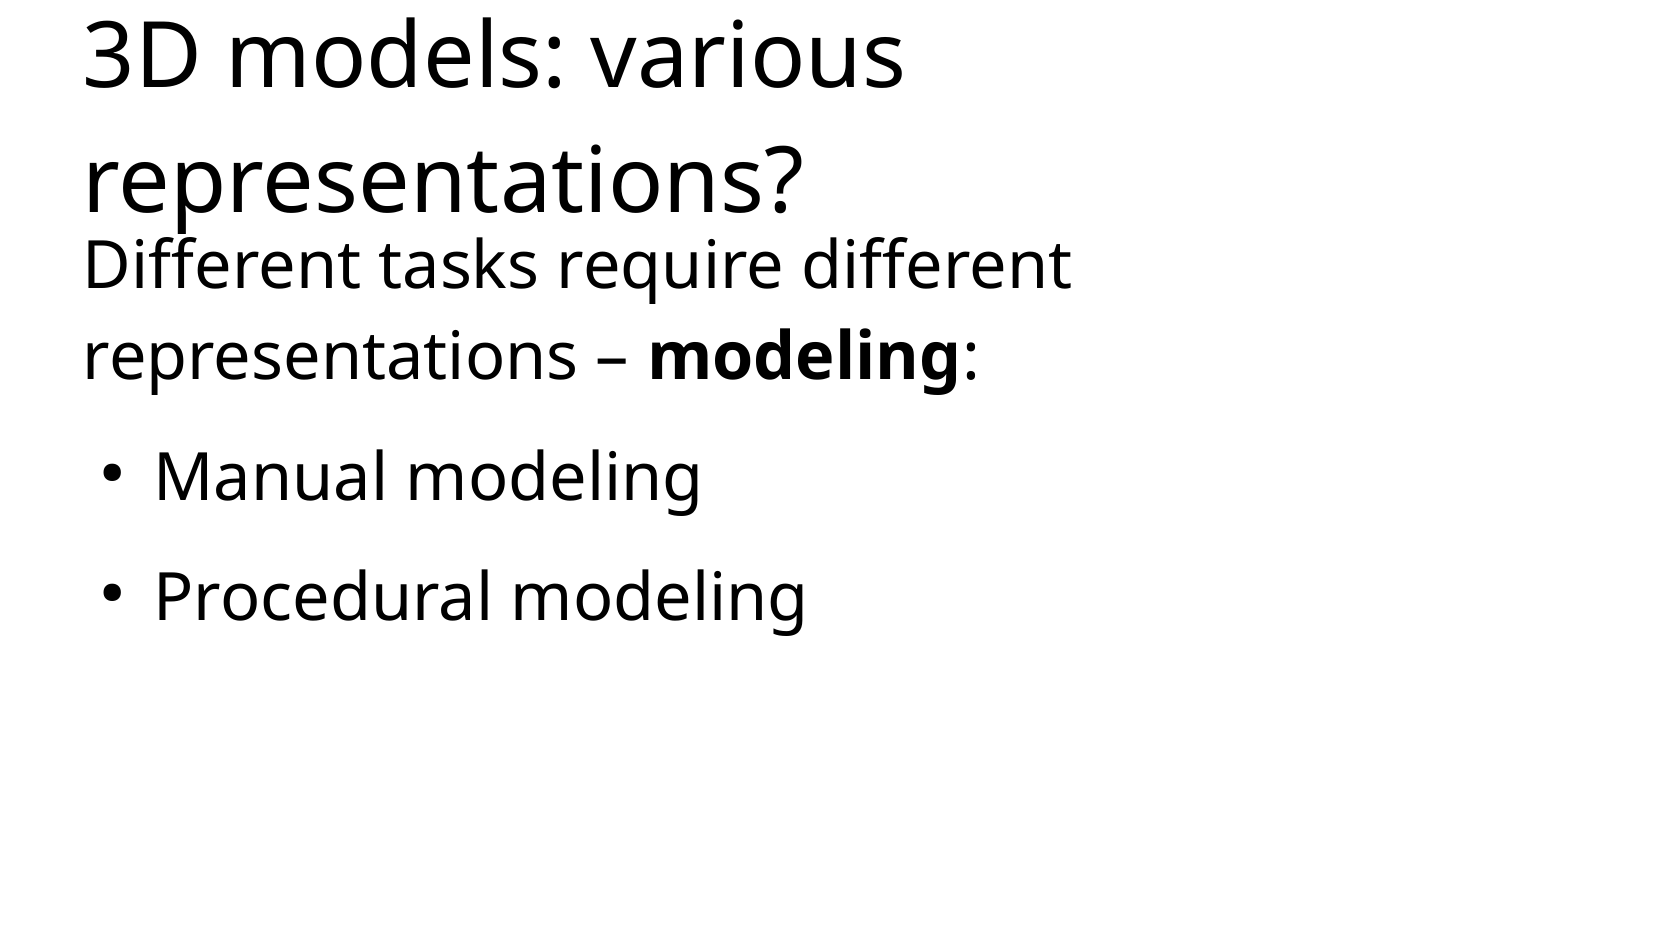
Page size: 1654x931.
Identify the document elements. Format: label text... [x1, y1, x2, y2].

list Different tasks require different representations – modeling: Manual modeling Procedural modeling [82, 217, 1571, 758]
title 3D models: various representations? [82, 37, 1571, 193]
